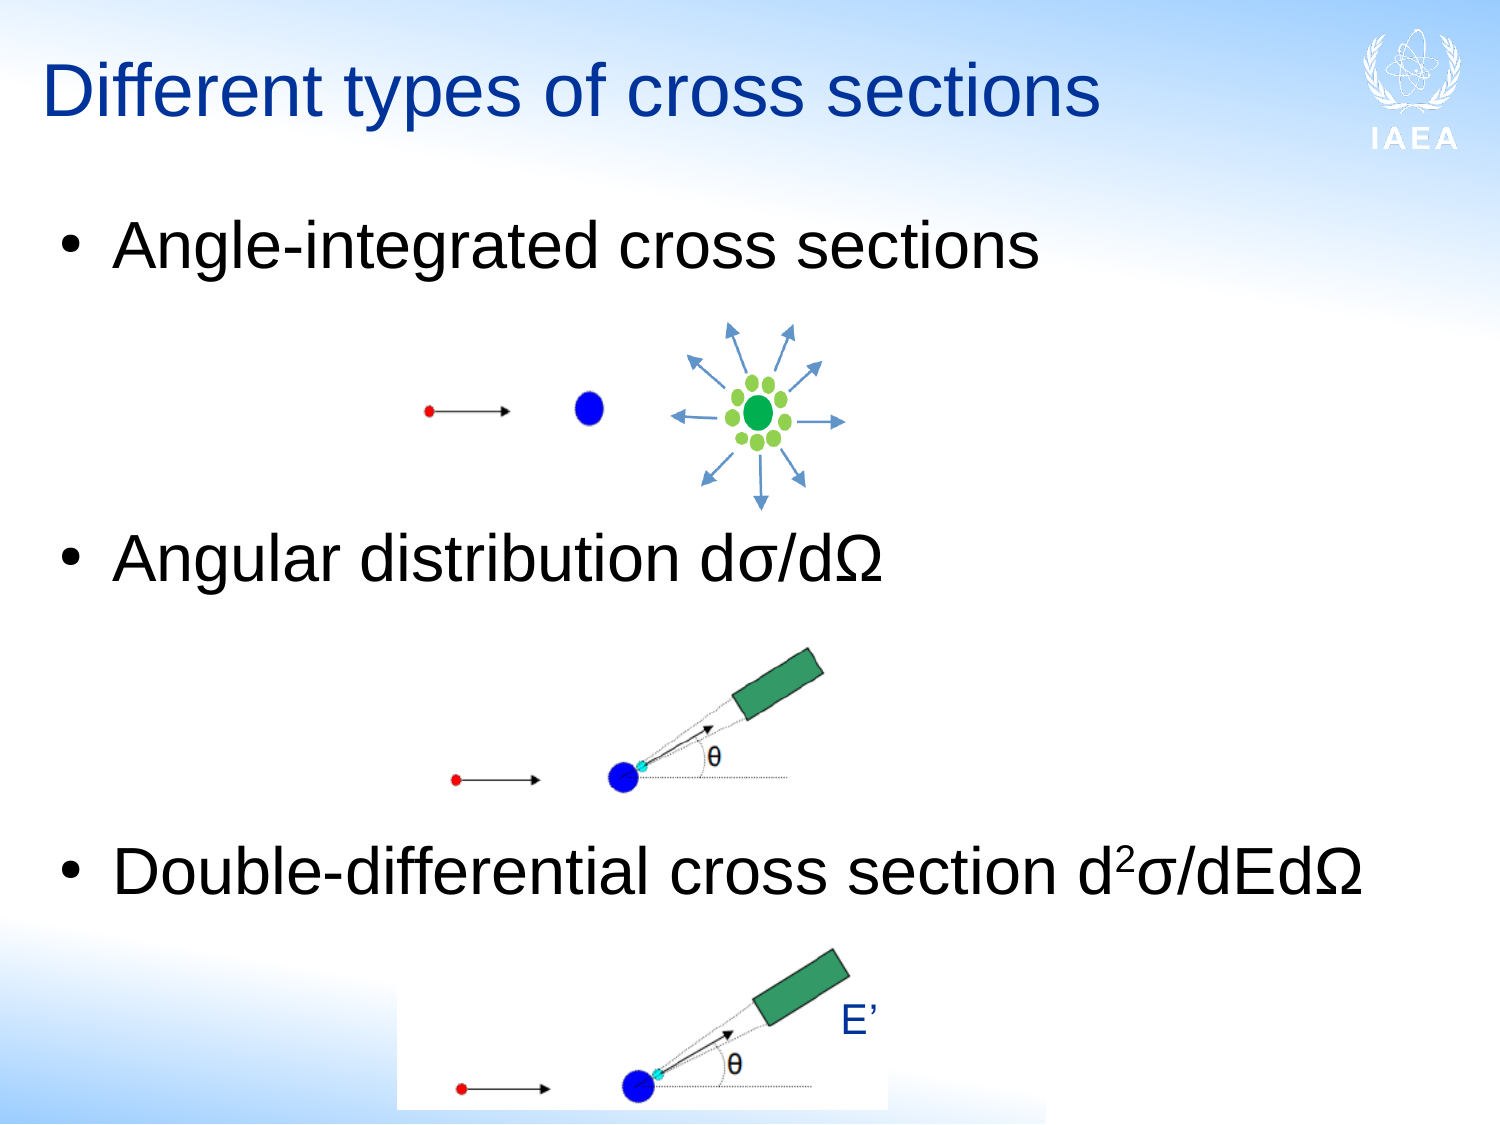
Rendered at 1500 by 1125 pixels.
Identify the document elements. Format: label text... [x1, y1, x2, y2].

picture [412, 314, 851, 517]
list Angle-integrated cross sections Angular distribution dσ/dΩ Double-differential cross section d2σ/dEdΩ [41, 208, 1471, 940]
title Different types of cross sections [41, 5, 1179, 174]
picture [439, 638, 829, 802]
picture [397, 943, 888, 1110]
picture [1363, 29, 1461, 149]
